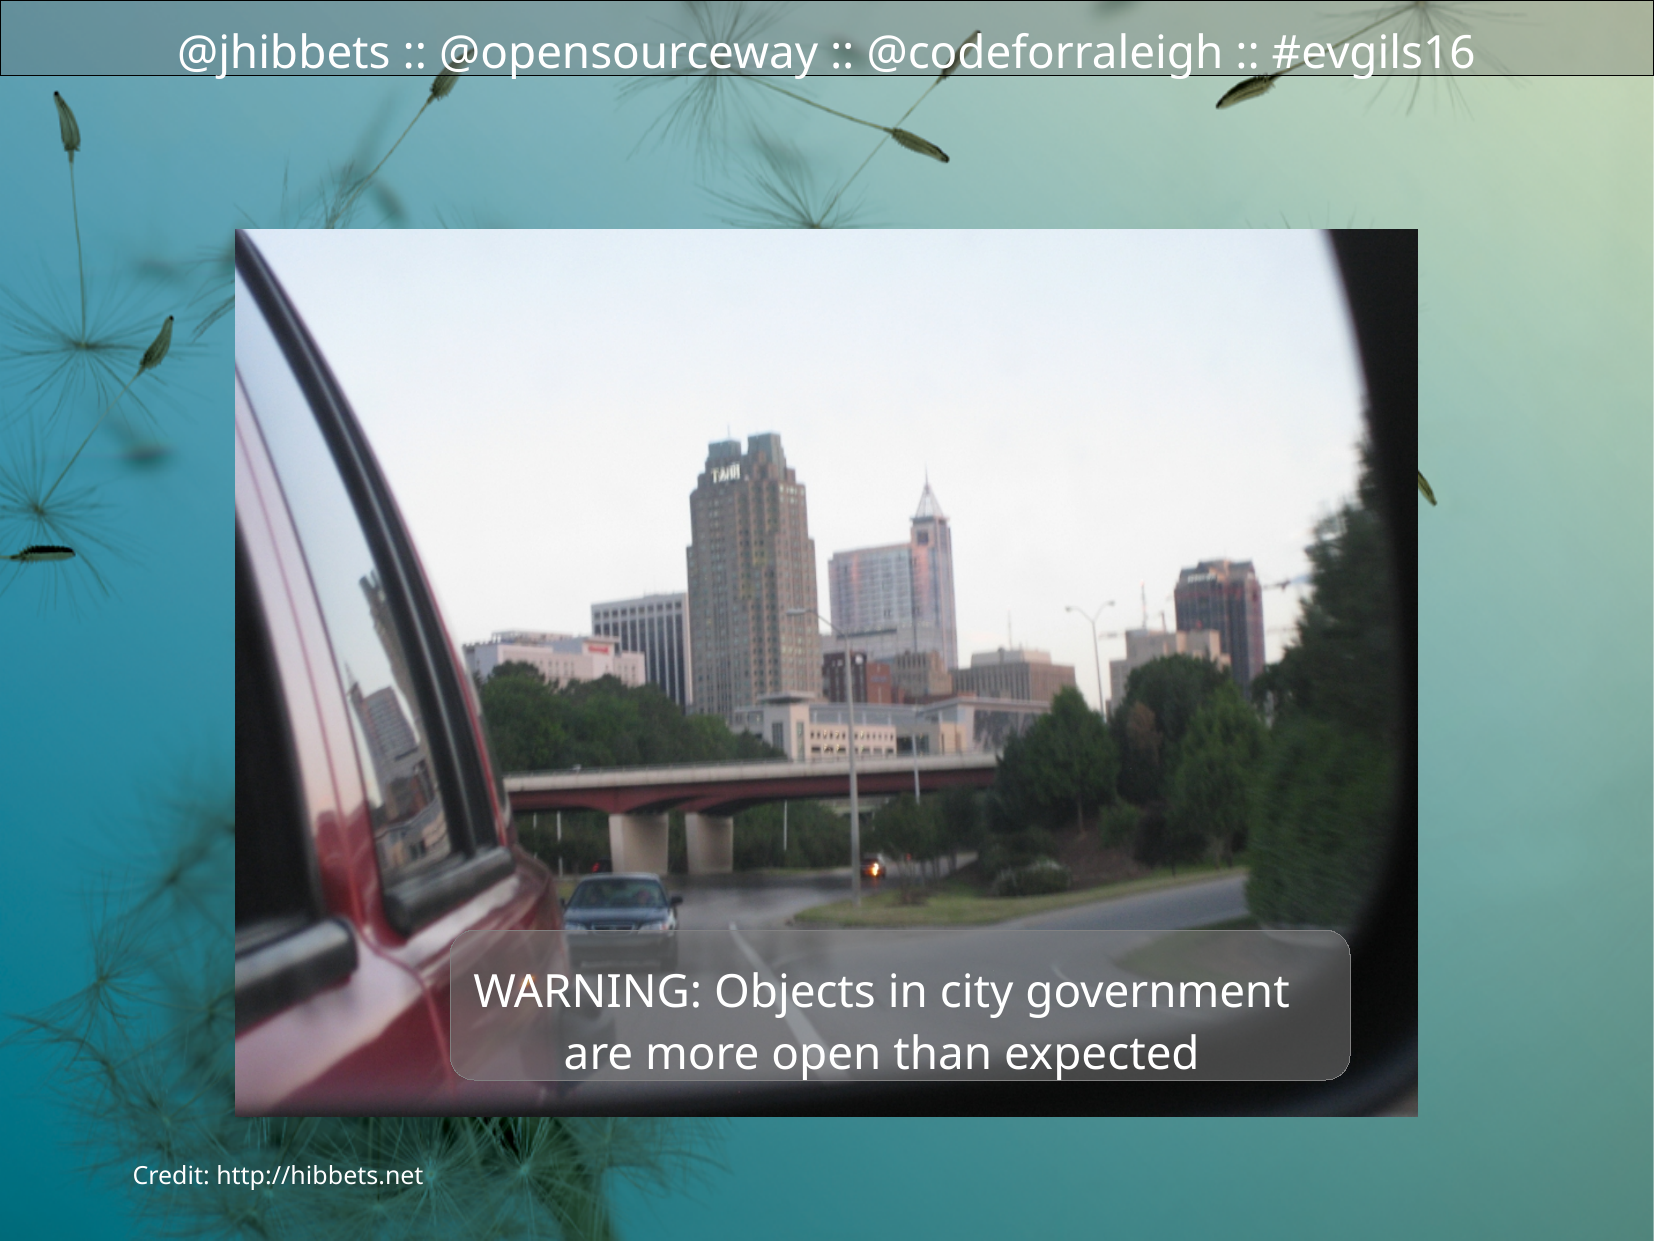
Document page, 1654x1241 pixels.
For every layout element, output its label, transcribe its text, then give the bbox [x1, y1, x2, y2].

text_box WARNING: Objects in city government are more open than expected [458, 950, 1359, 1068]
text_box [450, 930, 1350, 1081]
text_box Credit: http://hibbets.net [117, 1150, 444, 1194]
picture [0, 76, 1654, 1241]
